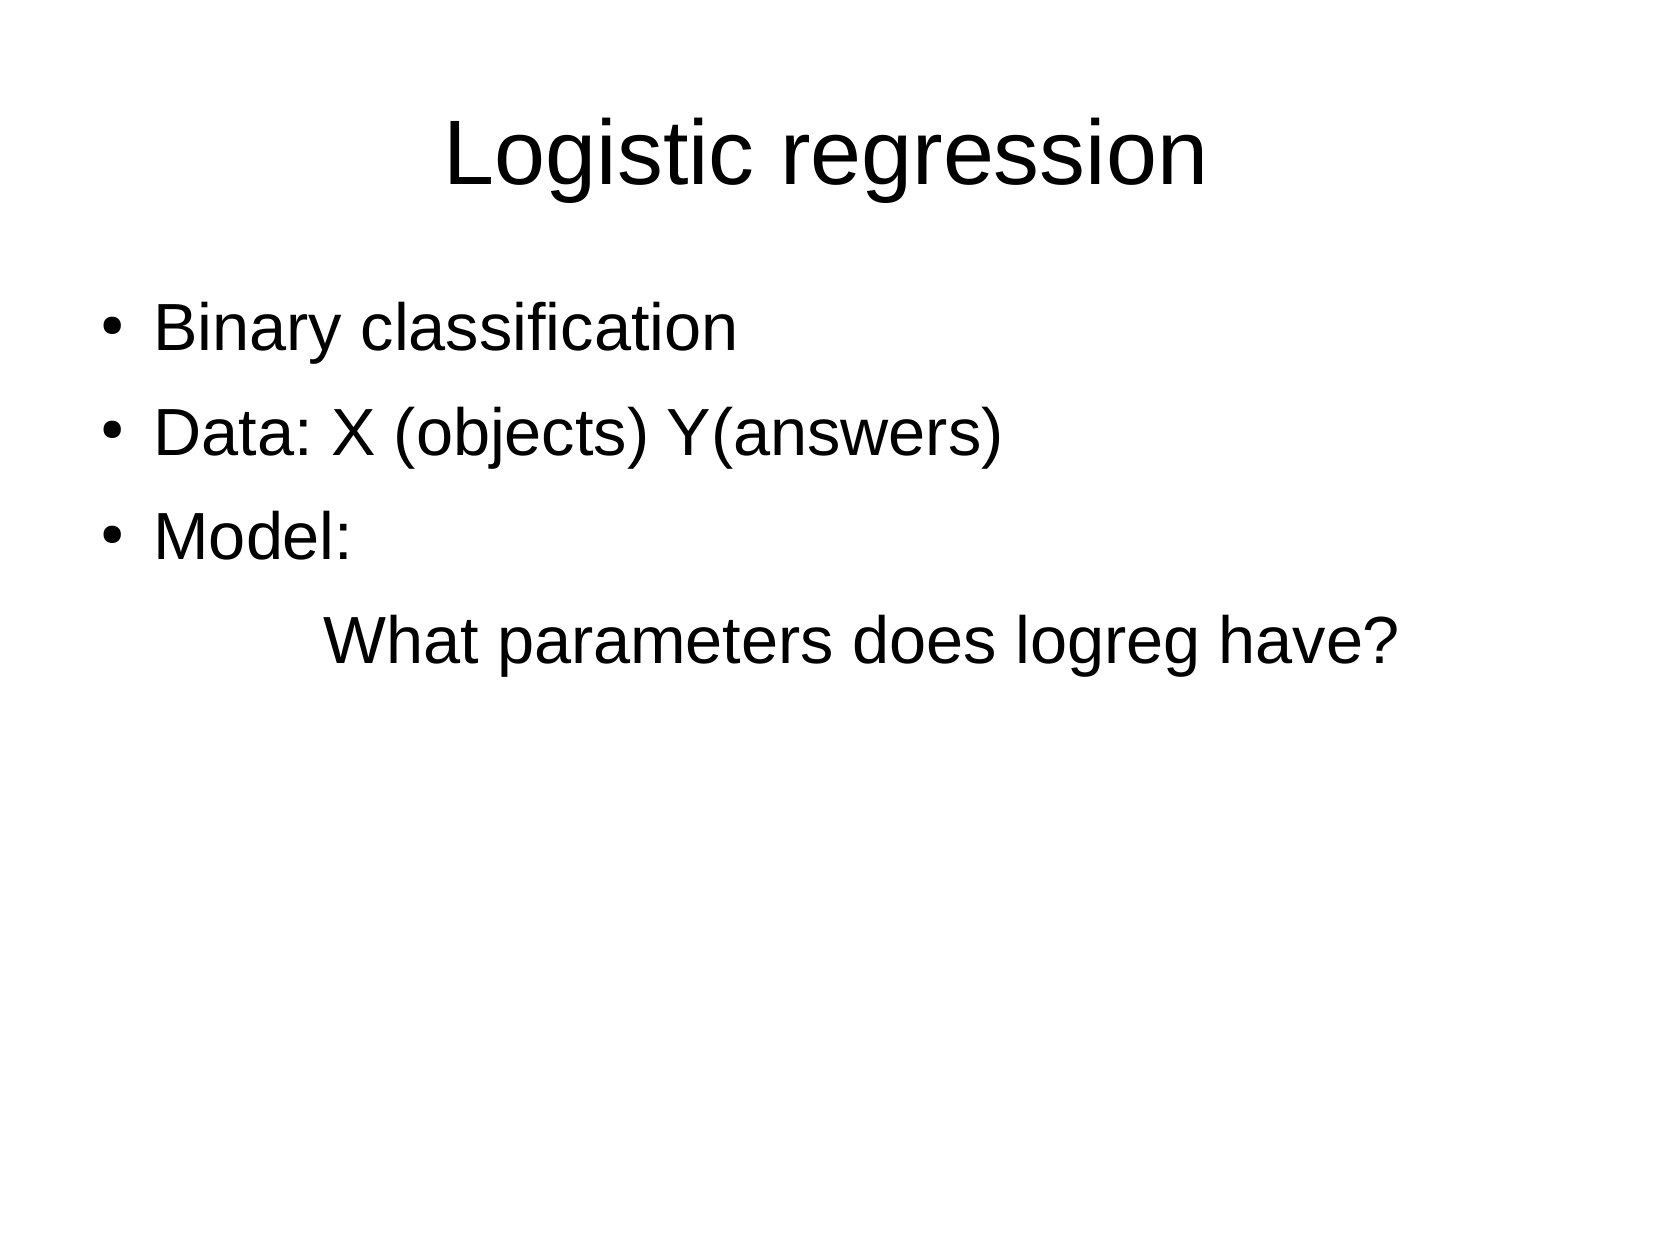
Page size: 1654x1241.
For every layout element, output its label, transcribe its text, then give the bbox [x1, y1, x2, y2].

title Logistic regression [82, 49, 1571, 257]
list Binary classification Data: X (objects) Y(answers) Model: What parameters does logreg have? [82, 290, 1571, 1010]
